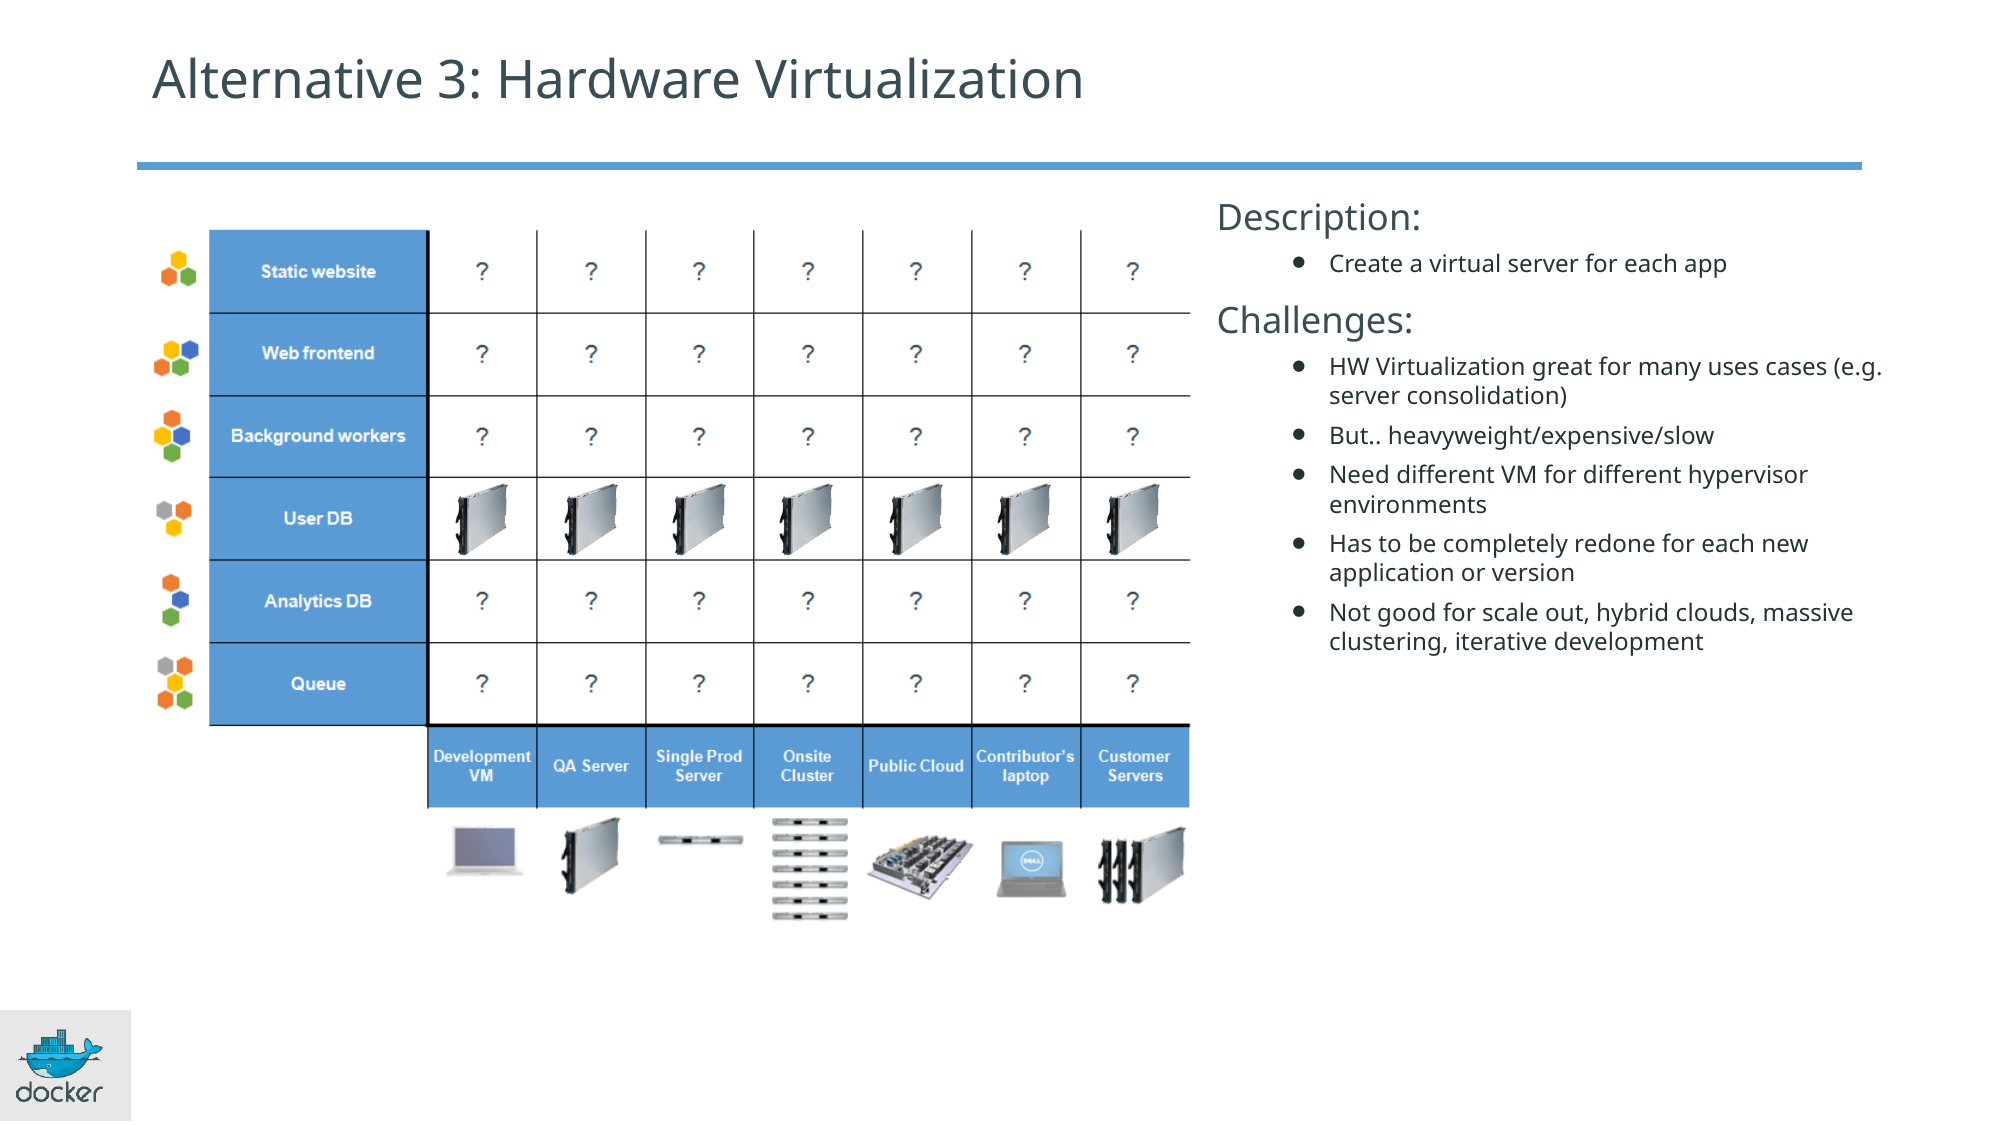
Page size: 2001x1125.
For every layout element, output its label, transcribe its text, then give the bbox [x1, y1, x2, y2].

list Description: Create a virtual server for each app Challenges: HW Virtualization great for many uses cases (e.g. server consolidation) But.. heavyweight/expensive/slow Need different VM for different hypervisor environments Has to be completely redone for each new application or version Not good for scale out, hybrid clouds, massive clustering, iterative development [1201, 186, 1904, 992]
title Alternative 3: Hardware Virtualization [137, 22, 1863, 133]
picture [0, 1010, 131, 1121]
picture [141, 212, 1193, 926]
